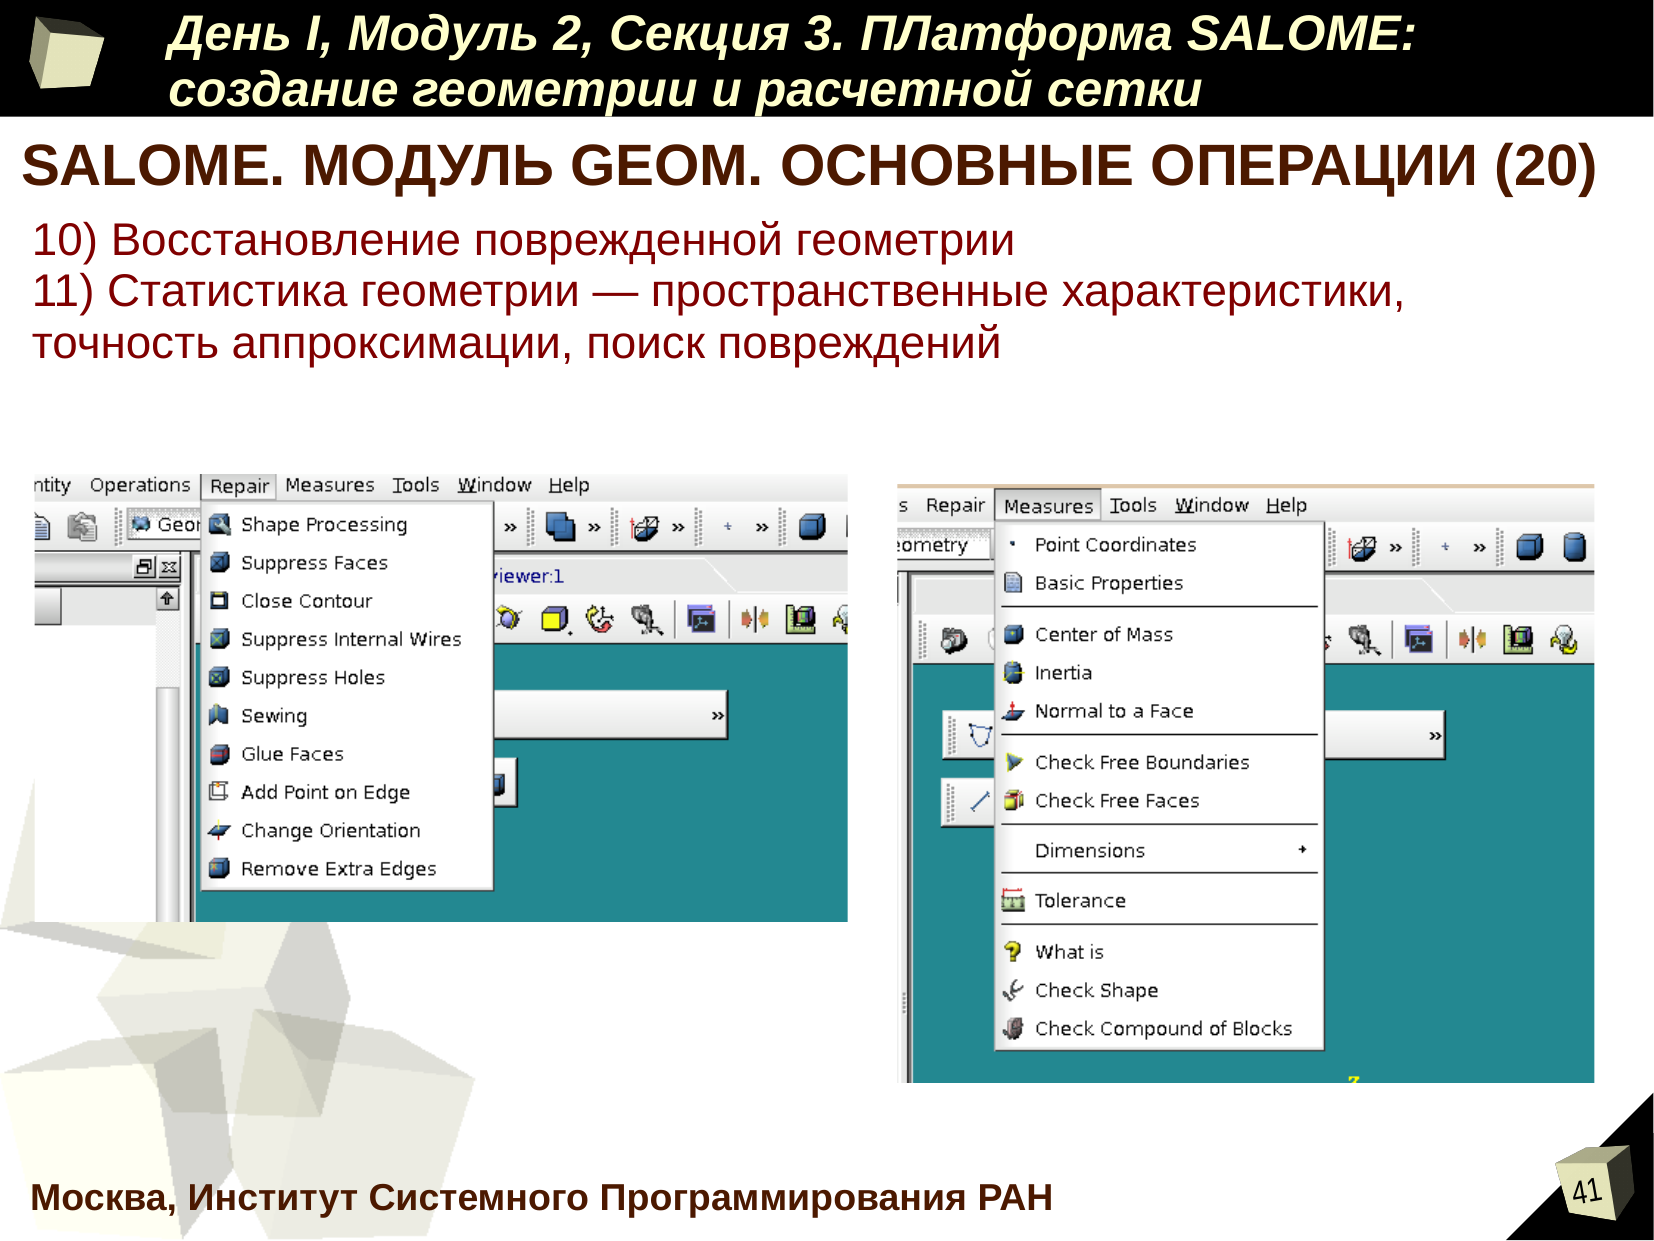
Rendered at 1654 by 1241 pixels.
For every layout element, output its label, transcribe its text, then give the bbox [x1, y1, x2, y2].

picture [897, 484, 1595, 1083]
text_box SALOME. МОДУЛЬ GEOM. ОСНОВНЫЕ ОПЕРАЦИИ (20) [6, 124, 1654, 205]
text_box 10) Восстановление поврежденной геометрии 11) Статистика геометрии — пространственные характеристики, точность аппроксимации, поиск повреждений [17, 206, 1536, 376]
picture [464, 1193, 472, 1198]
picture [0, 474, 848, 1241]
